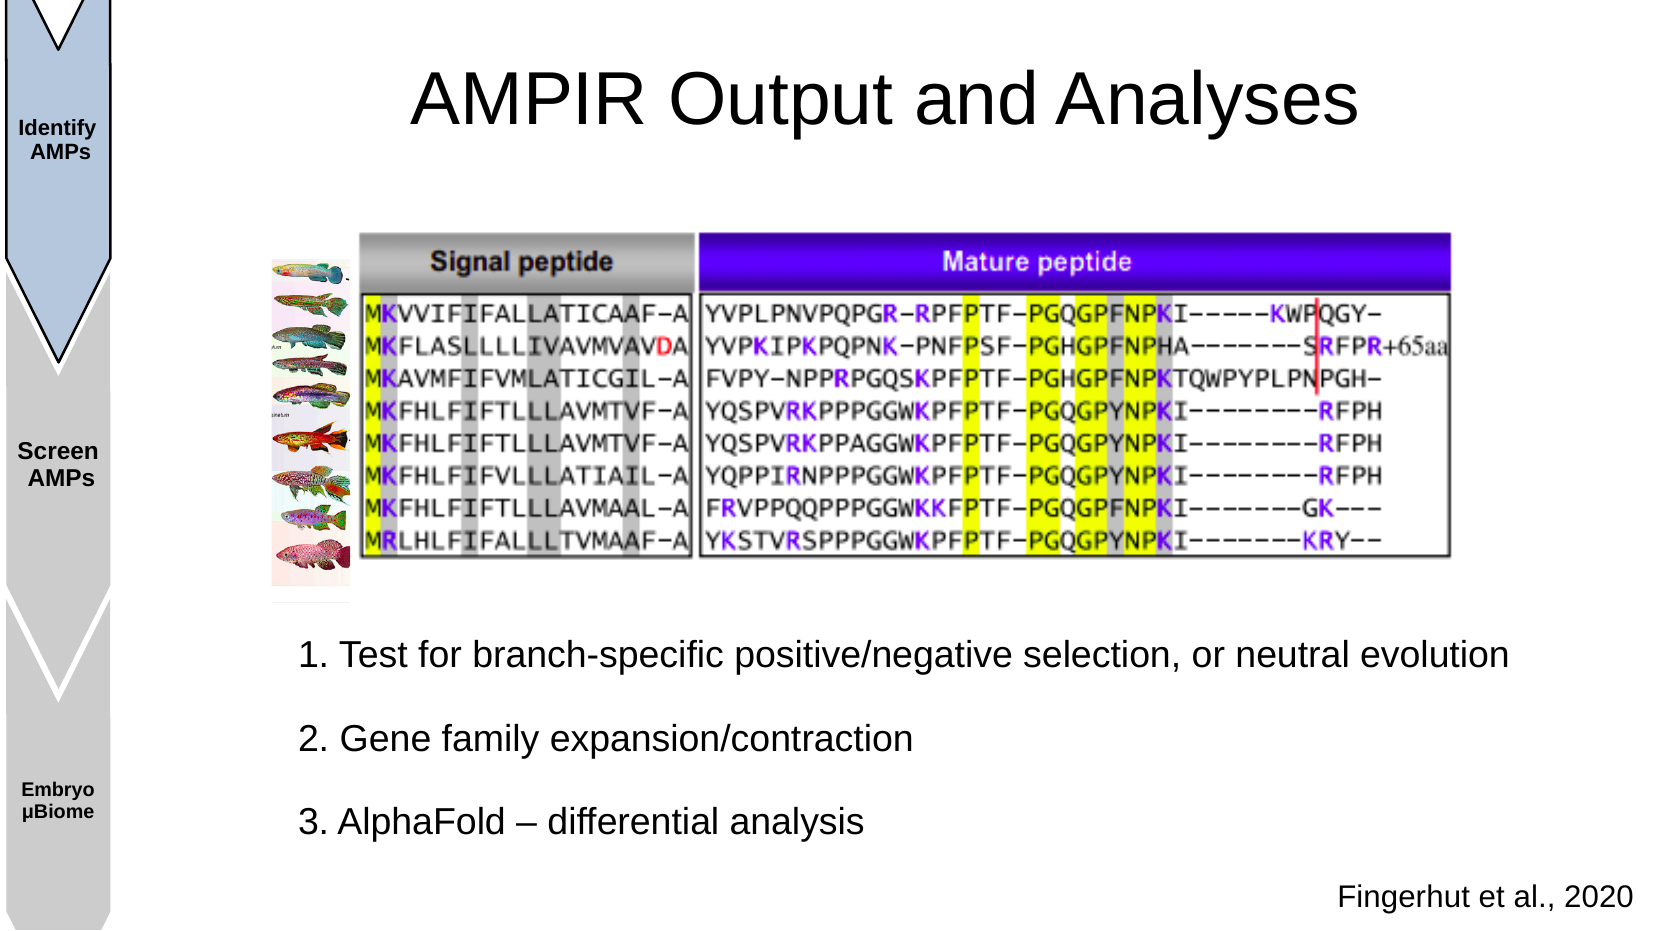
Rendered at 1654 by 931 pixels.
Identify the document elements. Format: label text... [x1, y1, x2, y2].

picture [0, 0, 1477, 931]
text_box Fingerhut et al., 2020 [1322, 871, 1650, 922]
text_box 1. Test for branch-specific positive/negative selection, or neutral evolution 2. Gene family expansion/contraction 3. AlphaFold – differential analysis [283, 625, 1526, 851]
title AMPIR Output and Analyses [546, 0, 1630, 201]
